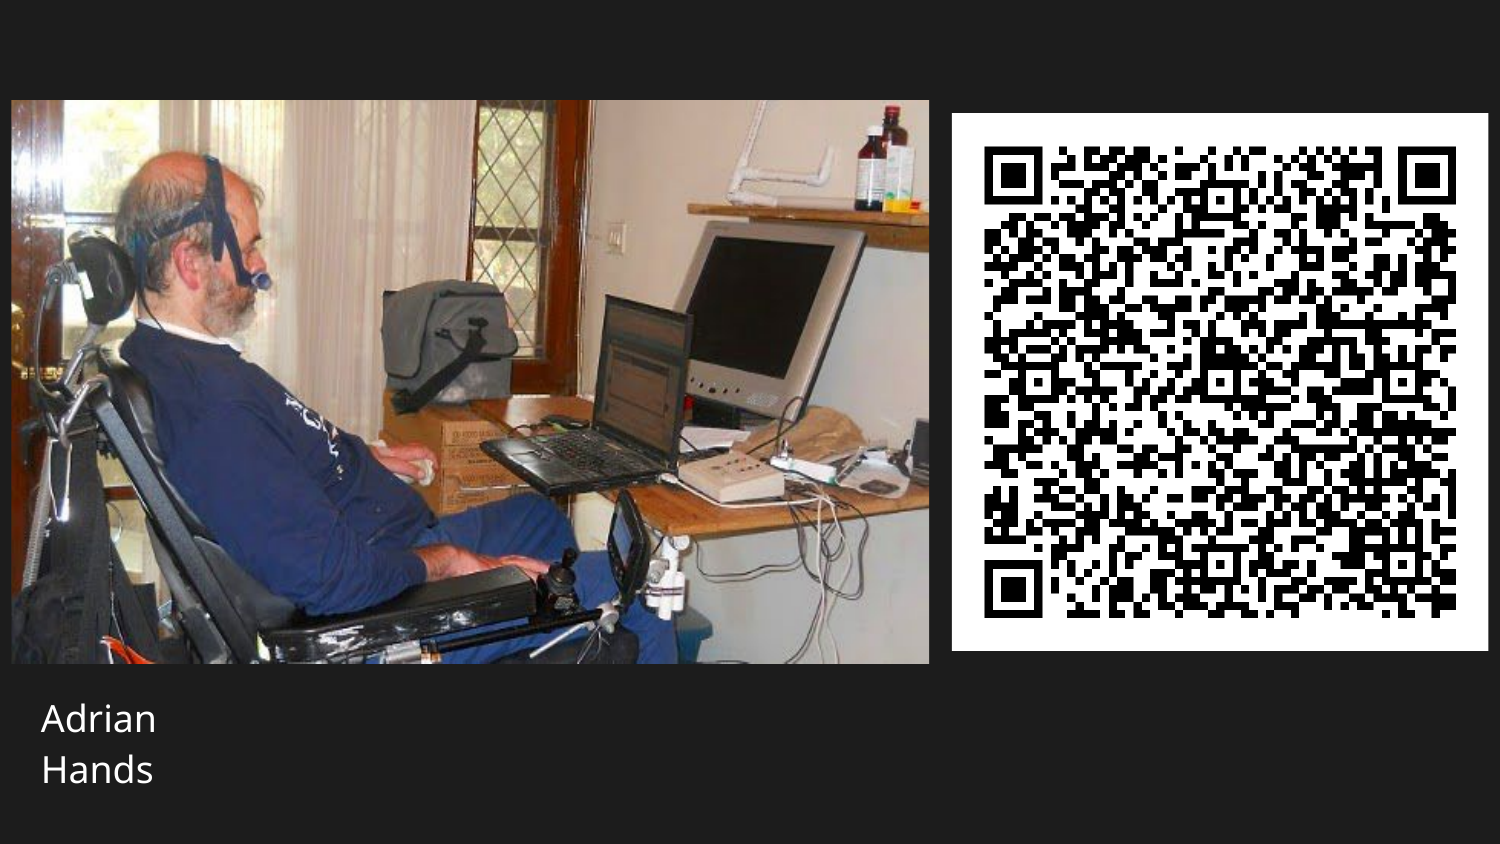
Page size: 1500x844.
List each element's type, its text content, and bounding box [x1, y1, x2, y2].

text_box [11, 100, 930, 664]
text_box [951, 113, 1489, 651]
text_box Adrian Hands [25, 677, 231, 744]
